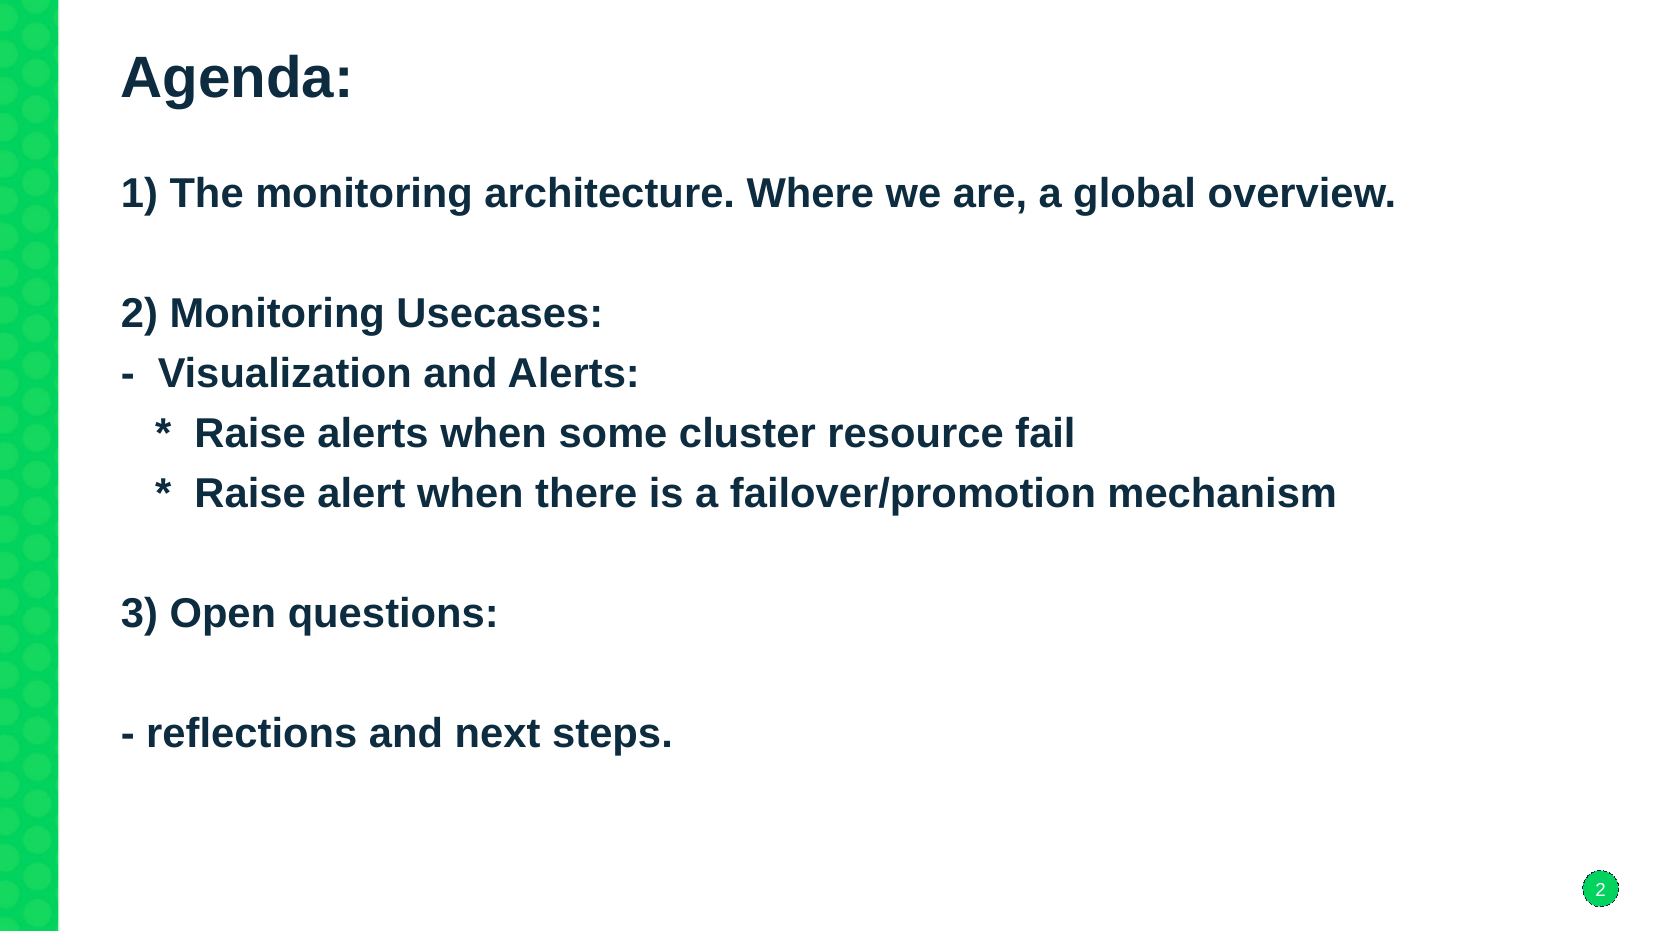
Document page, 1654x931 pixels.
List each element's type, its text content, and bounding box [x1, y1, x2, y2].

title Agenda: [105, 0, 1516, 156]
list 1) The monitoring architecture. Where we are, a global overview. 2) Monitoring Usecases: - Visualization and Alerts: * Raise alerts when some cluster resource fail * Raise alert when there is a failover/promotion mechanism 3) Open questions: - reflections and next steps. [105, 157, 1516, 766]
picture [0, 0, 76, 931]
